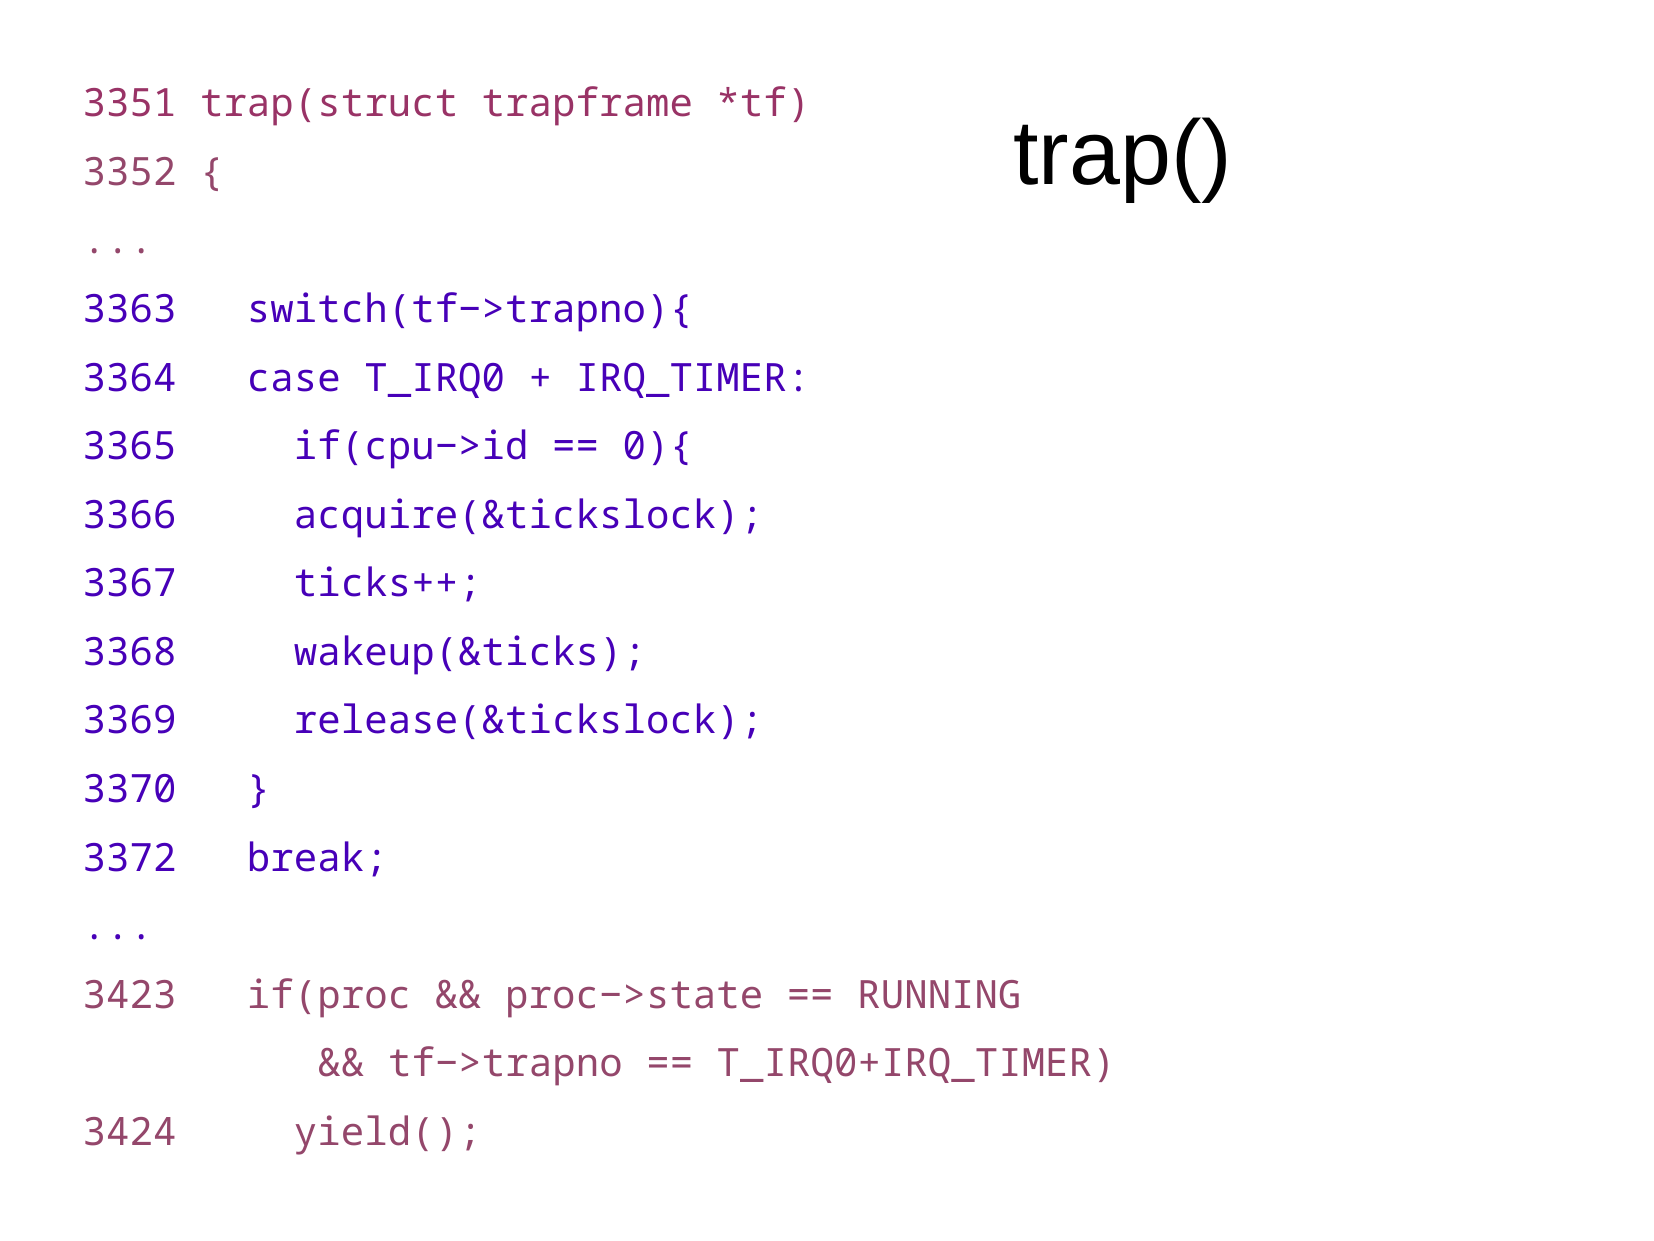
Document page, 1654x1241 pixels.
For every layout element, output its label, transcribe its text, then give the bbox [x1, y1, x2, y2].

title trap() [675, 49, 1571, 257]
list 3351 trap(struct trapframe *tf) 3352 { ... 3363 switch(tf−>trapno){ 3364 case T_IRQ0 + IRQ_TIMER: 3365 if(cpu−>id == 0){ 3366 acquire(&tickslock); 3367 ticks++; 3368 wakeup(&ticks); 3369 release(&tickslock); 3370 } 3372 break; ... 3423 if(proc && proc−>state == RUNNING && tf−>trapno == T_IRQ0+IRQ_TIMER) 3424 yield(); [82, 75, 1571, 1163]
